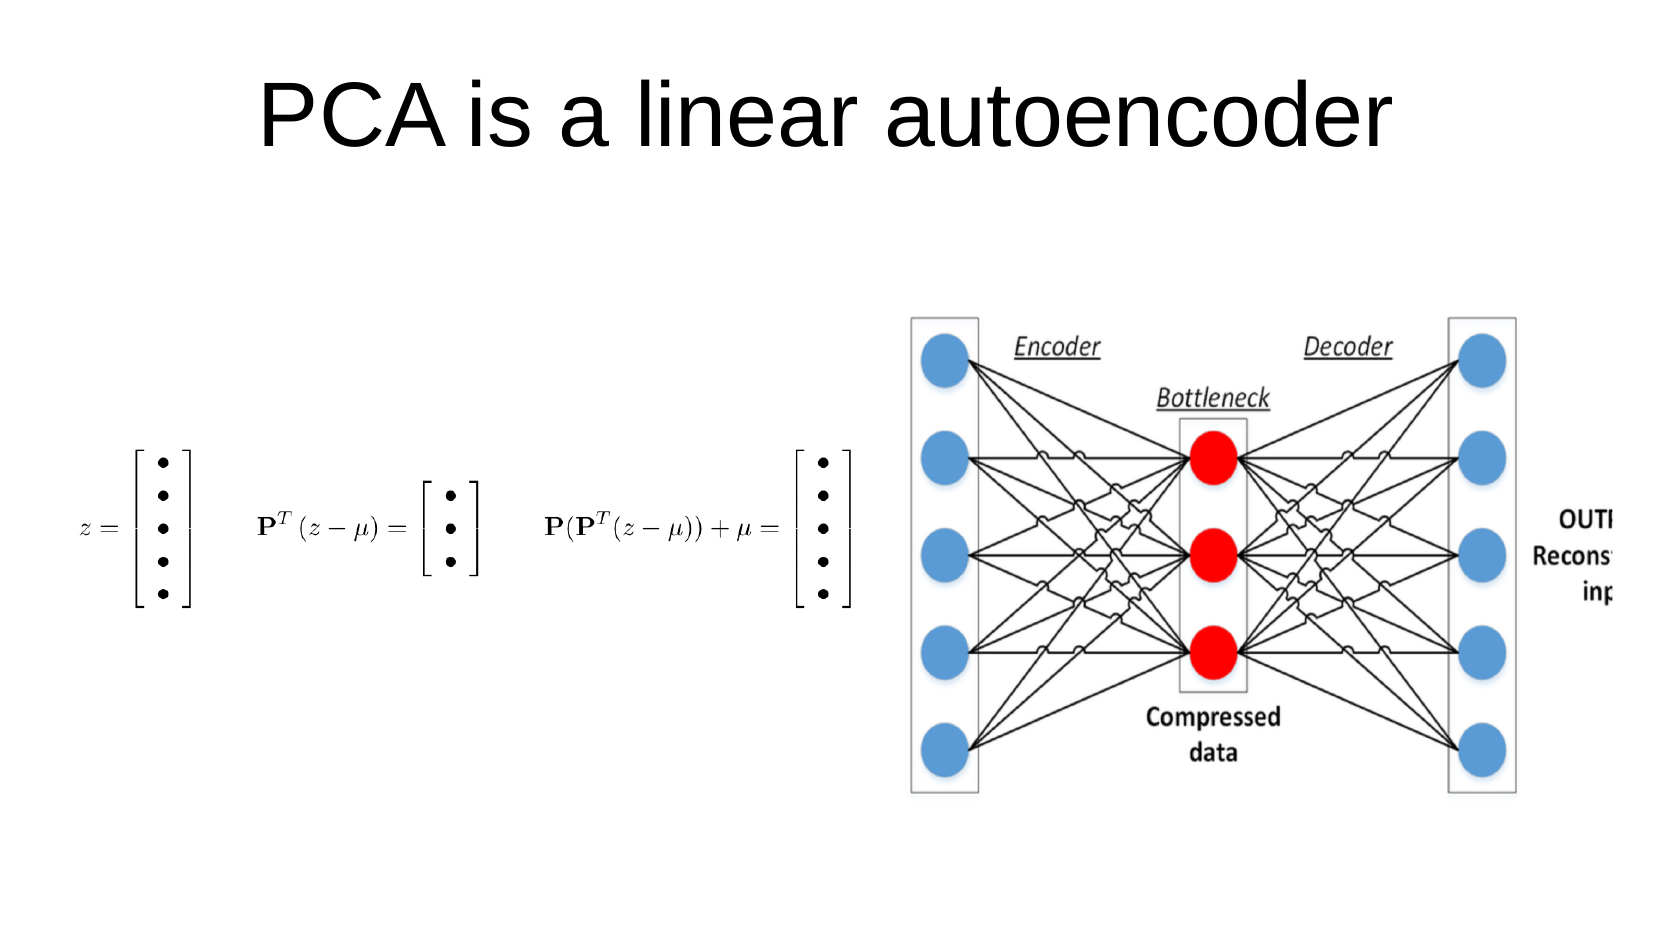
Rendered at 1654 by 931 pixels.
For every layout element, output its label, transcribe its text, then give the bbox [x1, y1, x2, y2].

title PCA is a linear autoencoder [82, 37, 1571, 193]
picture [71, 315, 1613, 802]
